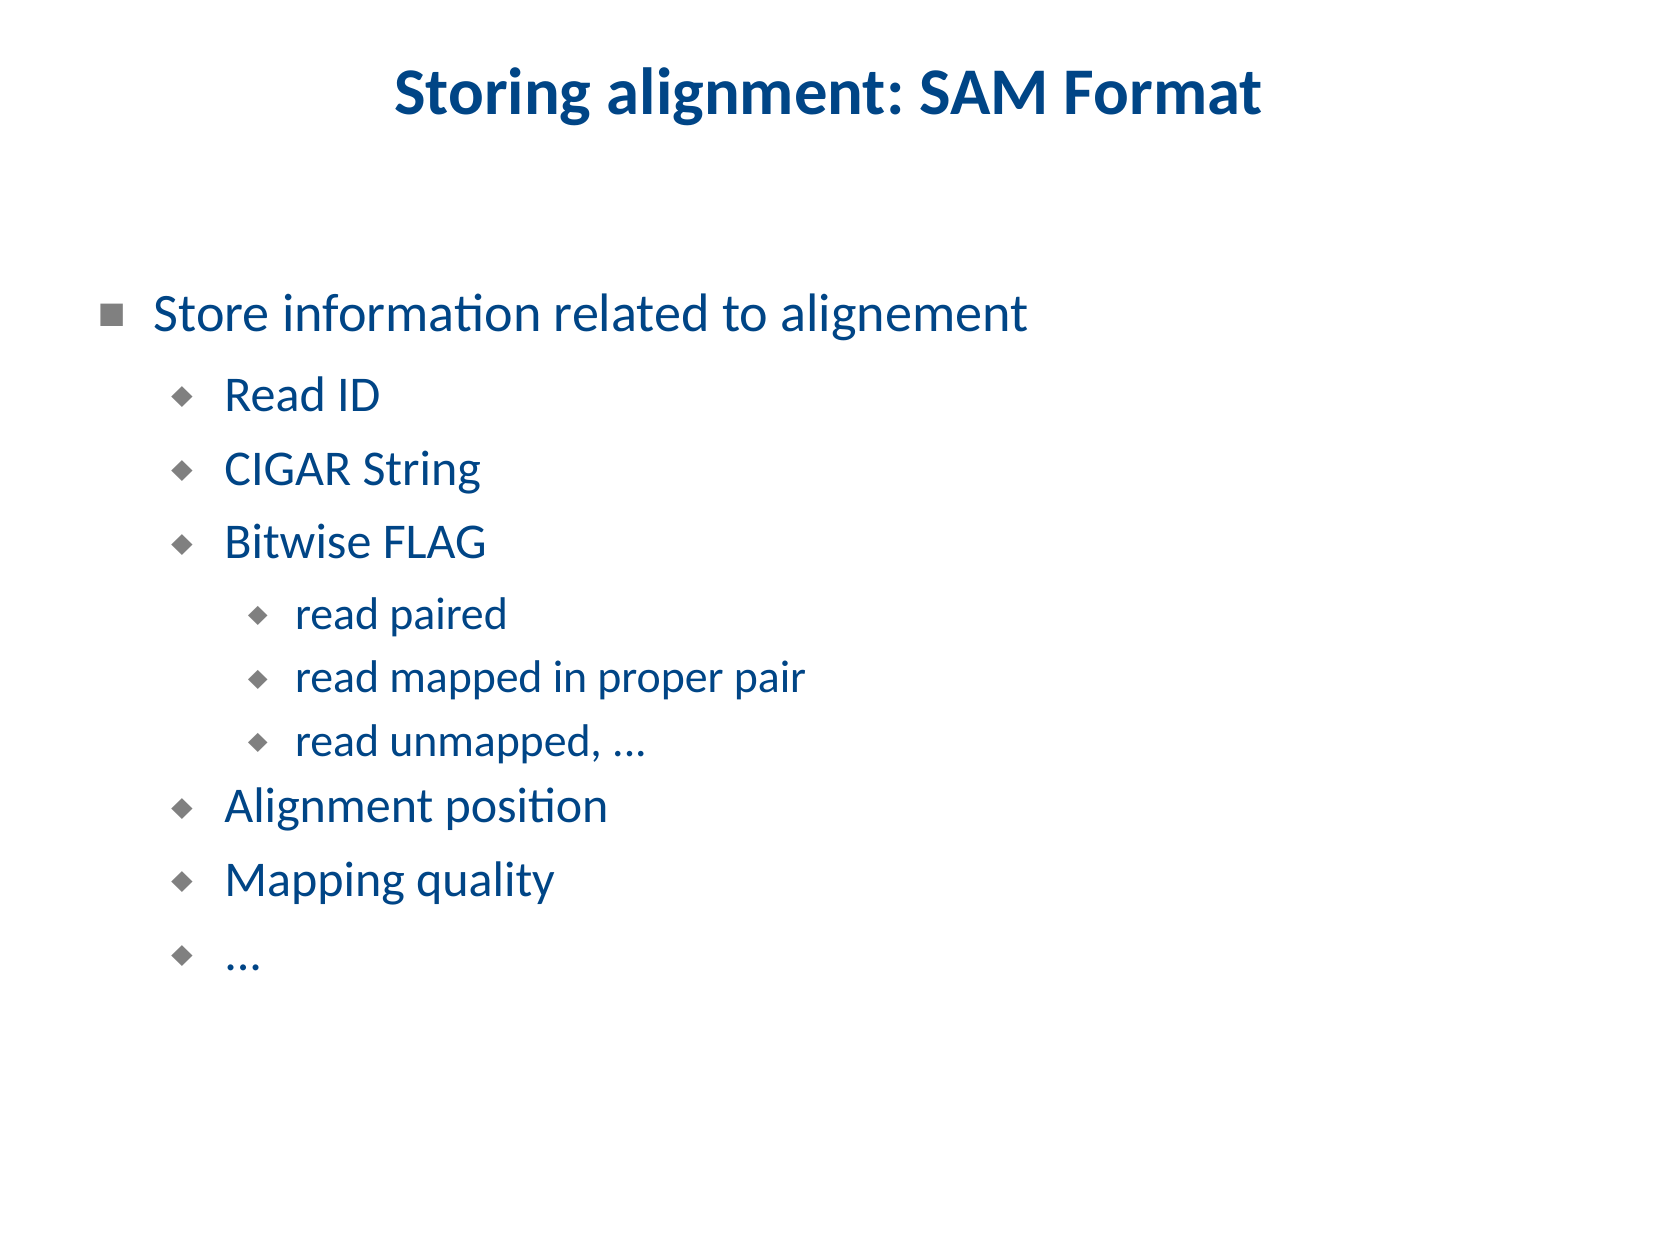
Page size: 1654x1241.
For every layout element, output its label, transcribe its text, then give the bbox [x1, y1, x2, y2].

list Store information related to alignement Read ID CIGAR String Bitwise FLAG read paired read mapped in proper pair read unmapped, ... Alignment position Mapping quality ... [82, 290, 1571, 1109]
title Storing alignment: SAM Format [85, 18, 1574, 177]
